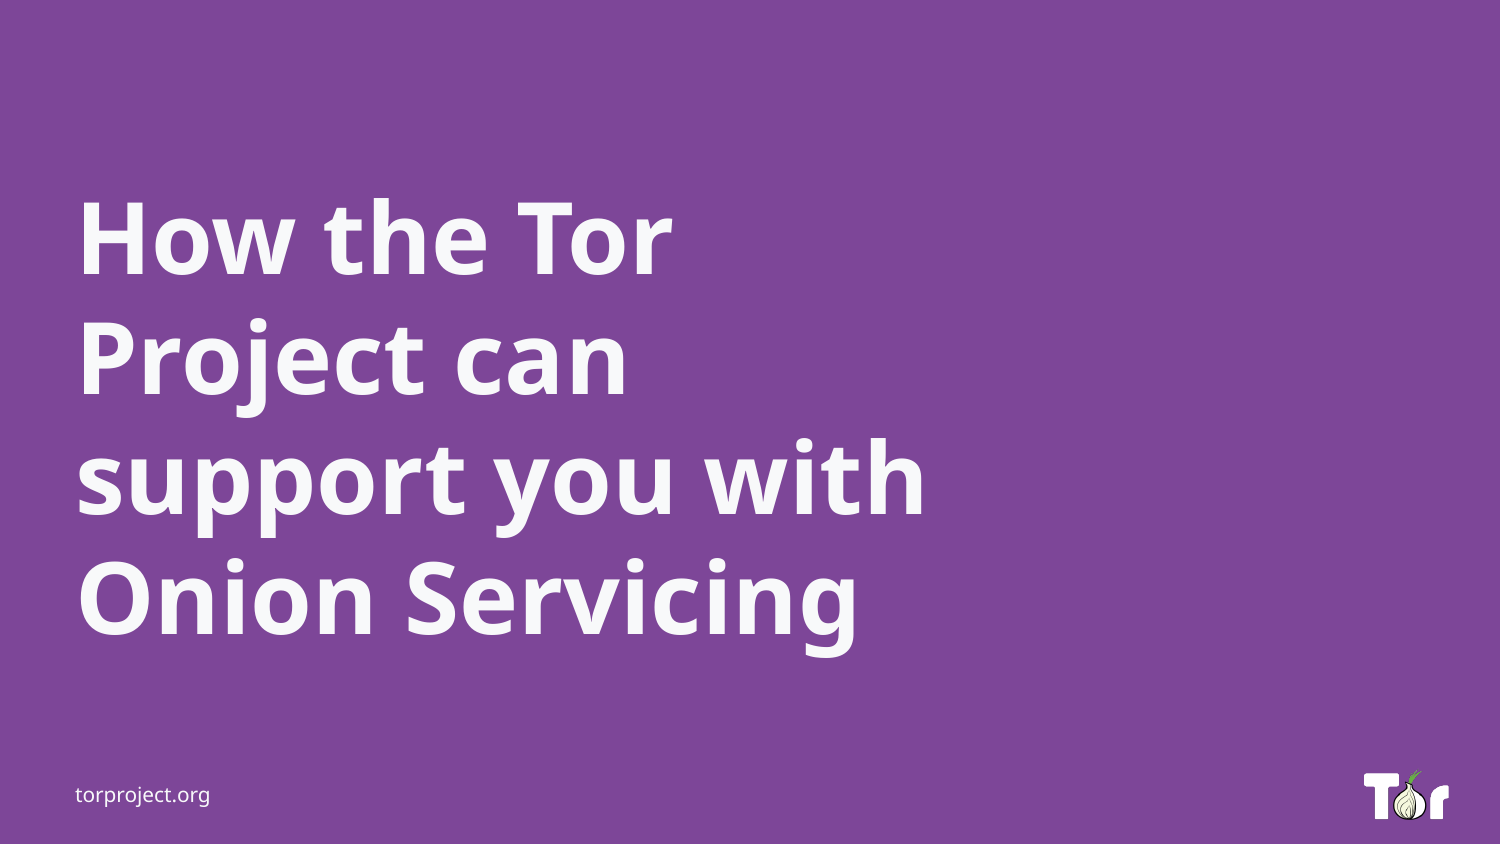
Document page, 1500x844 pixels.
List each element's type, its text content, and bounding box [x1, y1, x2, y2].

title How the Tor Project can support you with Onion Servicing [75, 215, 1050, 629]
picture [1364, 768, 1449, 820]
